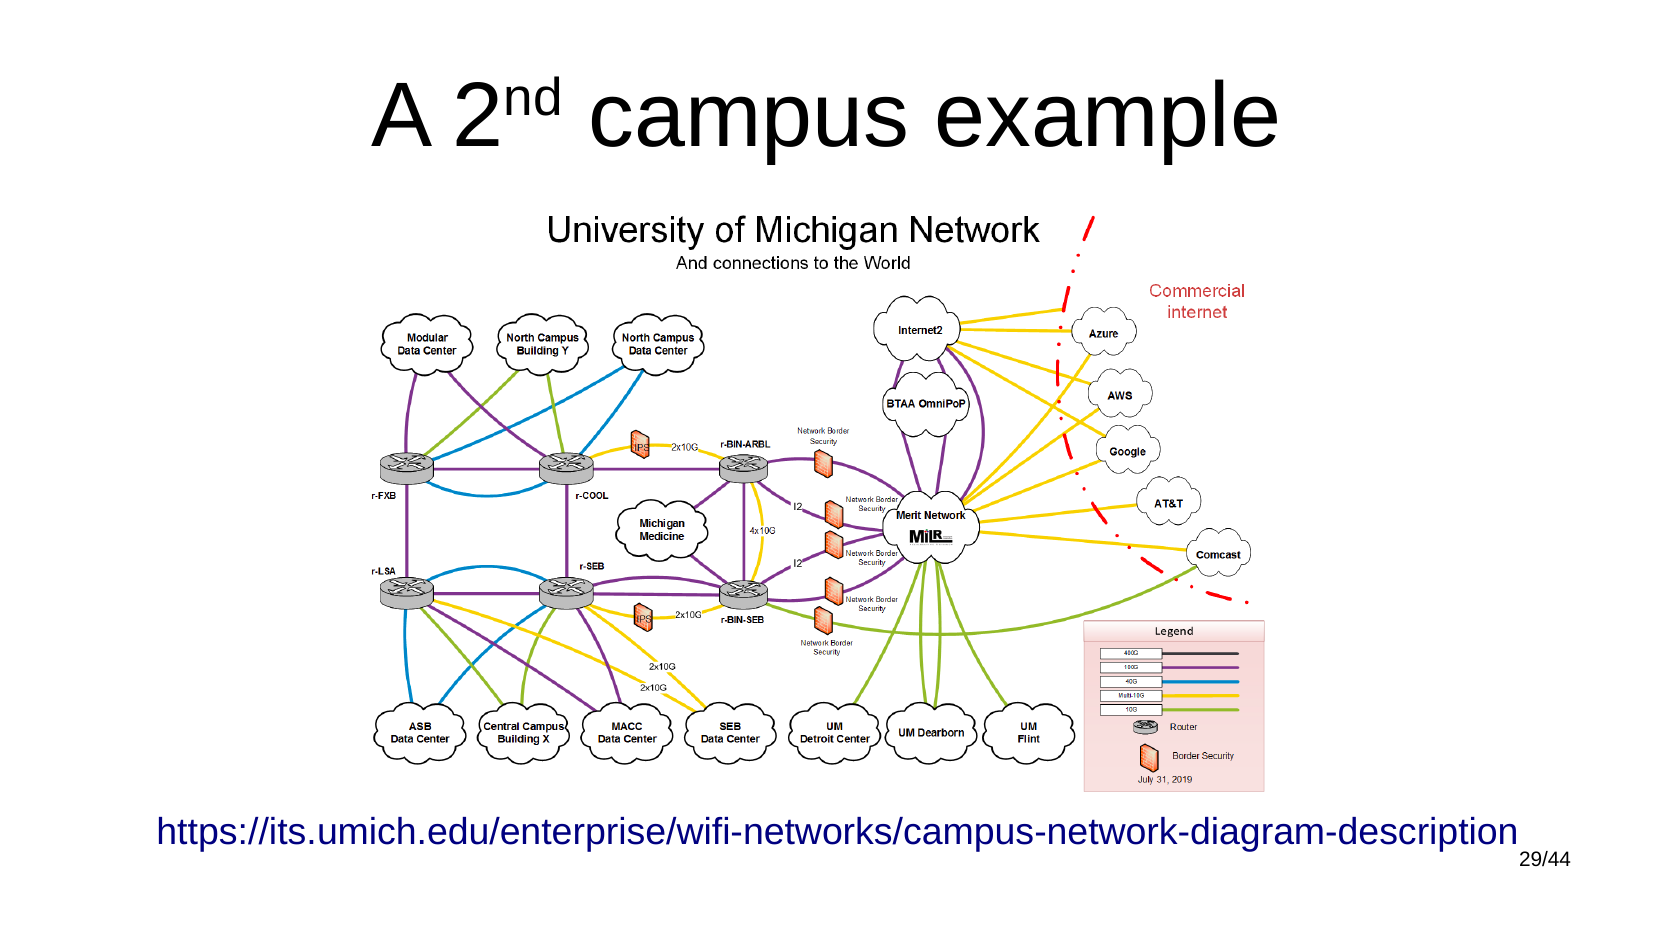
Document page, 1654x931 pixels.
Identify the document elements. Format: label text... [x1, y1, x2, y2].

picture [366, 200, 1265, 792]
title A 2nd campus example [82, 37, 1571, 193]
text_box https://its.umich.edu/enterprise/wifi-networks/campus-network-diagram-description [141, 803, 1534, 861]
